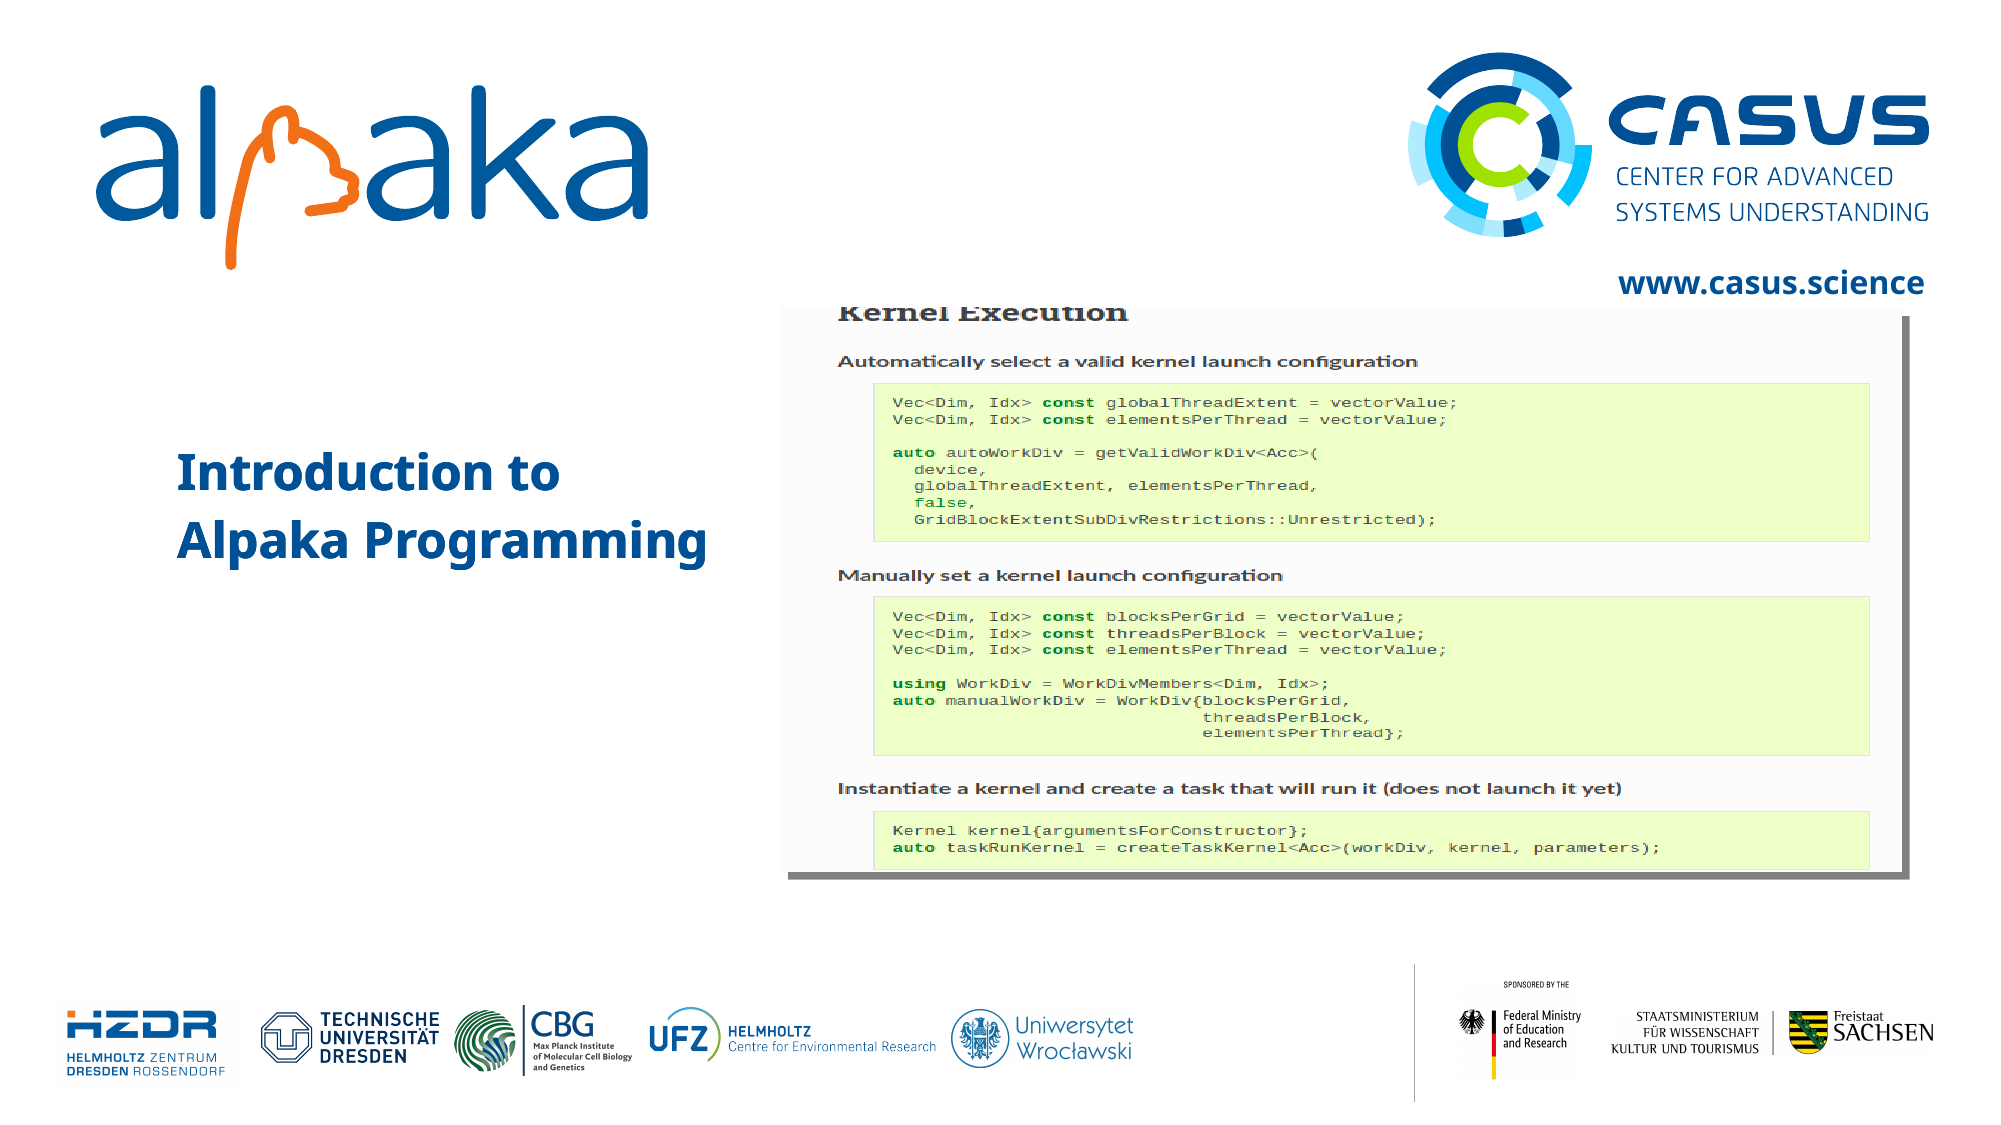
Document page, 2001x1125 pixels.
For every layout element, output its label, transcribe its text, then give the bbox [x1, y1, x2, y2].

picture [454, 982, 1133, 1084]
text_box Introduction to Alpaka Programming [177, 354, 734, 588]
picture [1408, 52, 1929, 238]
picture [779, 307, 1902, 872]
picture [54, 997, 238, 1089]
picture [1611, 1011, 1933, 1055]
picture [1458, 980, 1581, 1080]
picture [94, 83, 650, 272]
picture [261, 1012, 439, 1063]
